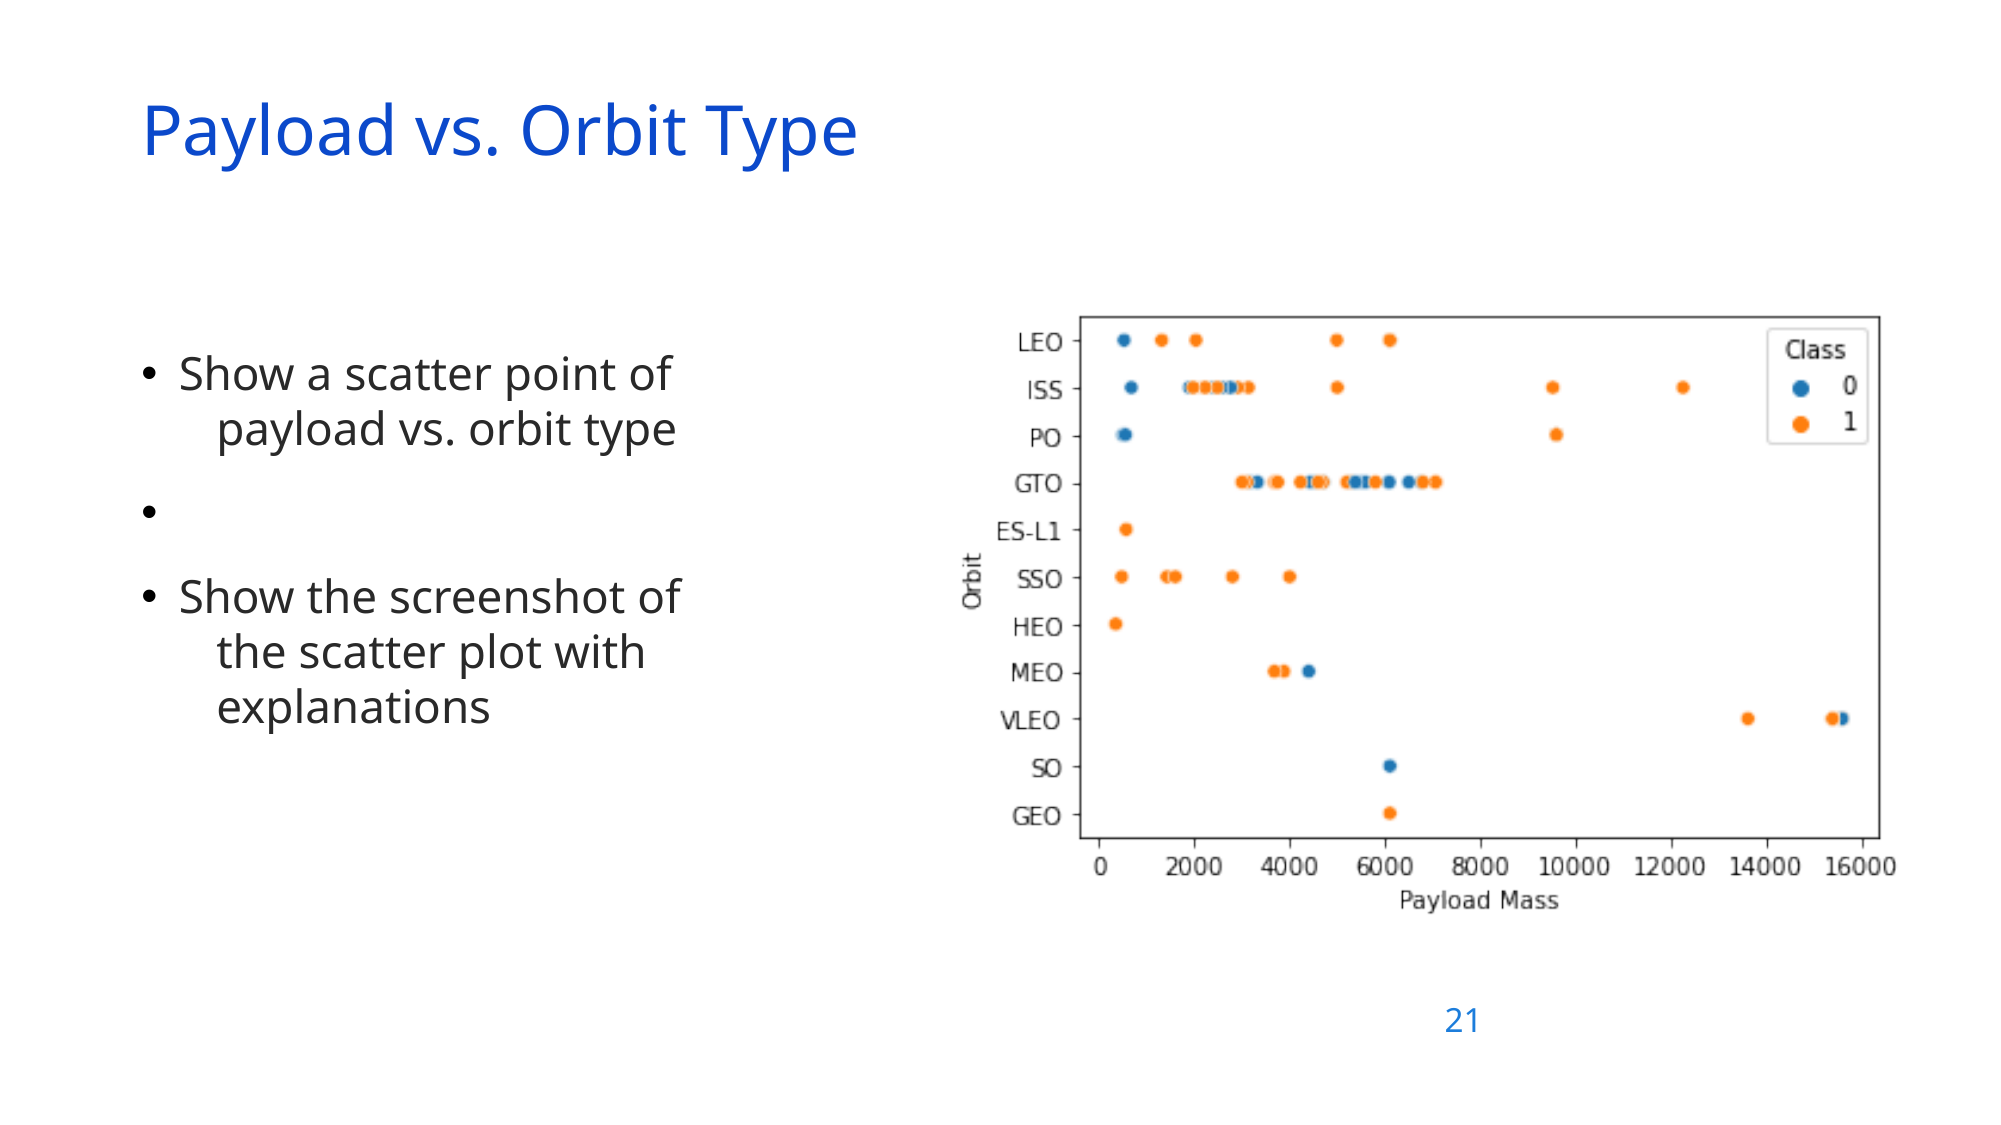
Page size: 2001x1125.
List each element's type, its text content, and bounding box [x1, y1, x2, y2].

list Show a scatter point of payload vs. orbit type Show the screenshot of the scatter plot with explanations [126, 337, 772, 963]
picture [946, 303, 1915, 929]
slide_number 22 [1429, 988, 1880, 1055]
text_box Payload vs. Orbit Type [126, 88, 1852, 179]
